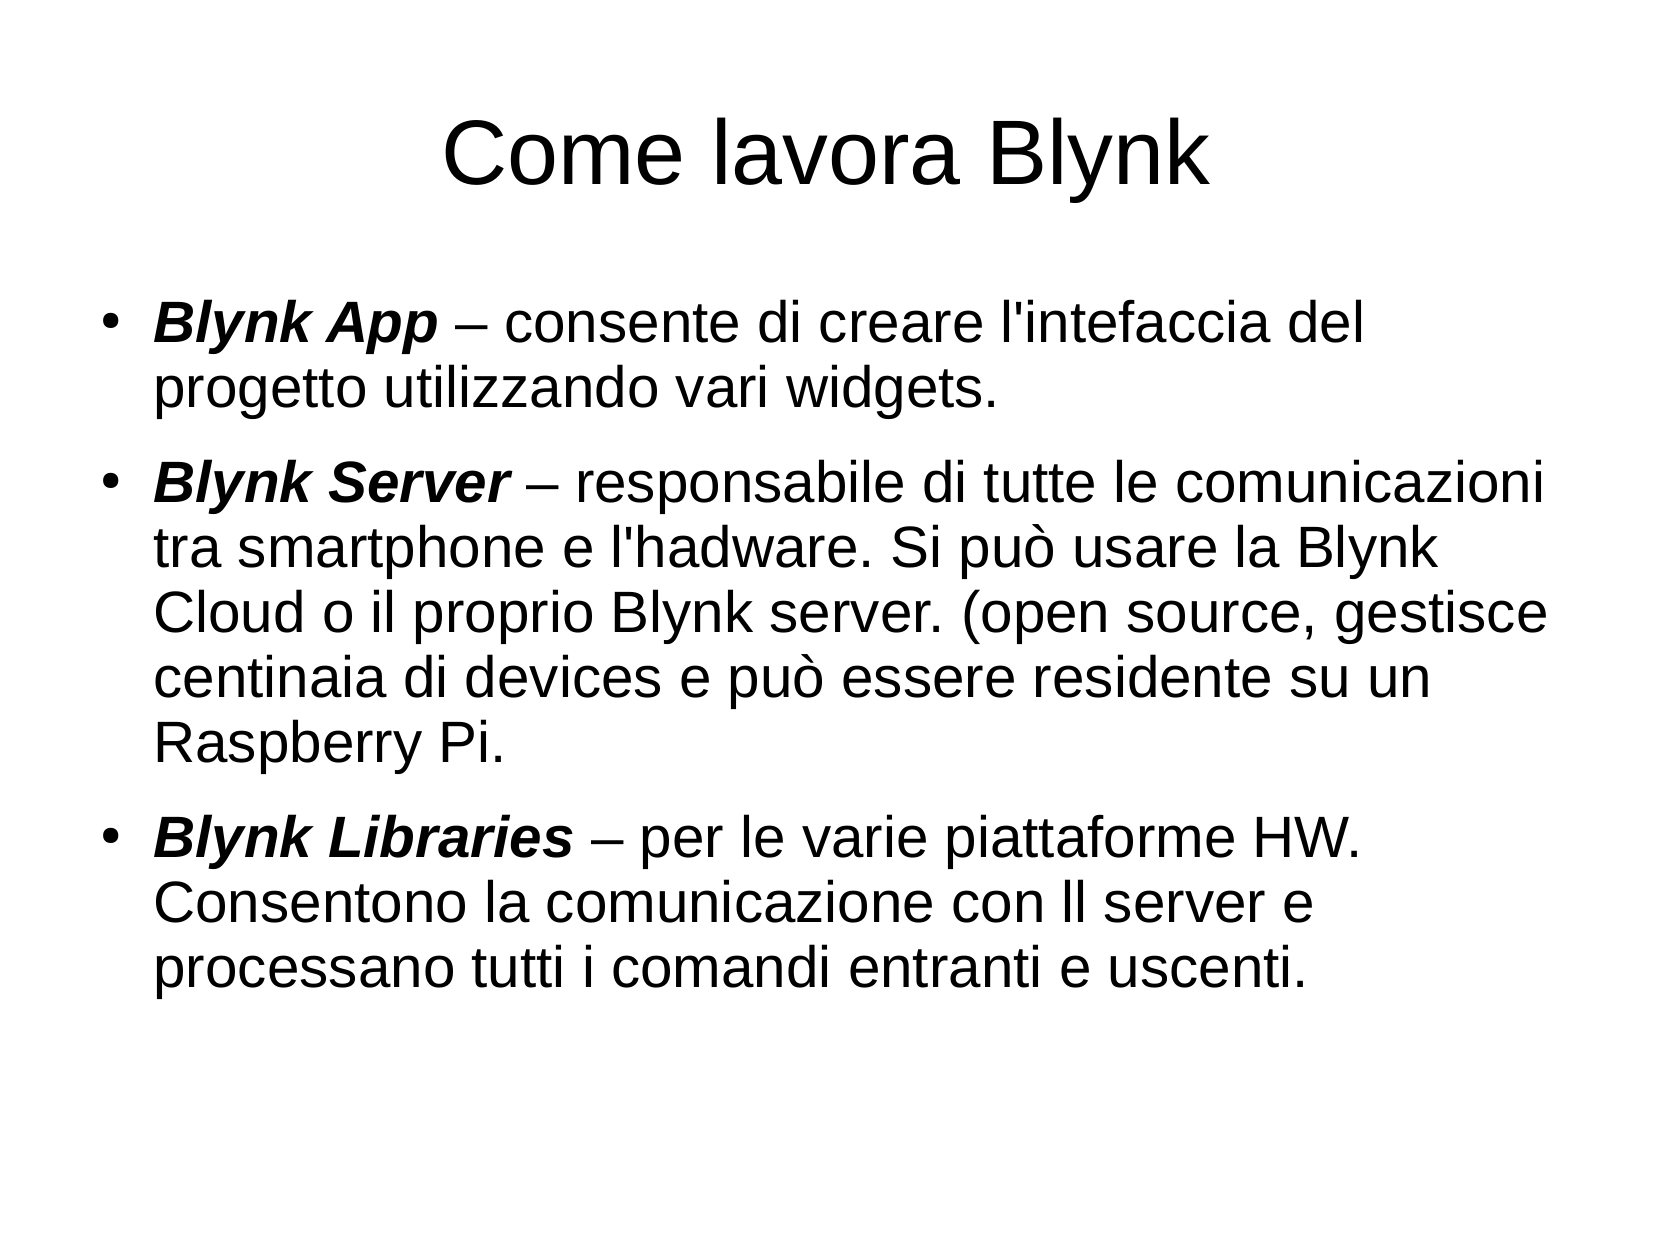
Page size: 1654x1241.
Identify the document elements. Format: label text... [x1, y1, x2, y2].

title Come lavora Blynk [82, 49, 1571, 257]
list Blynk App – consente di creare l'intefaccia del progetto utilizzando vari widgets. Blynk Server – responsabile di tutte le comunicazioni tra smartphone e l'hadware. Si può usare la Blynk Cloud o il proprio Blynk server. (open source, gestisce centinaia di devices e può essere residente su un Raspberry Pi. Blynk Libraries – per le varie piattaforme HW. Consentono la comunicazione con ll server e processano tutti i comandi entranti e uscenti. [82, 290, 1571, 1109]
